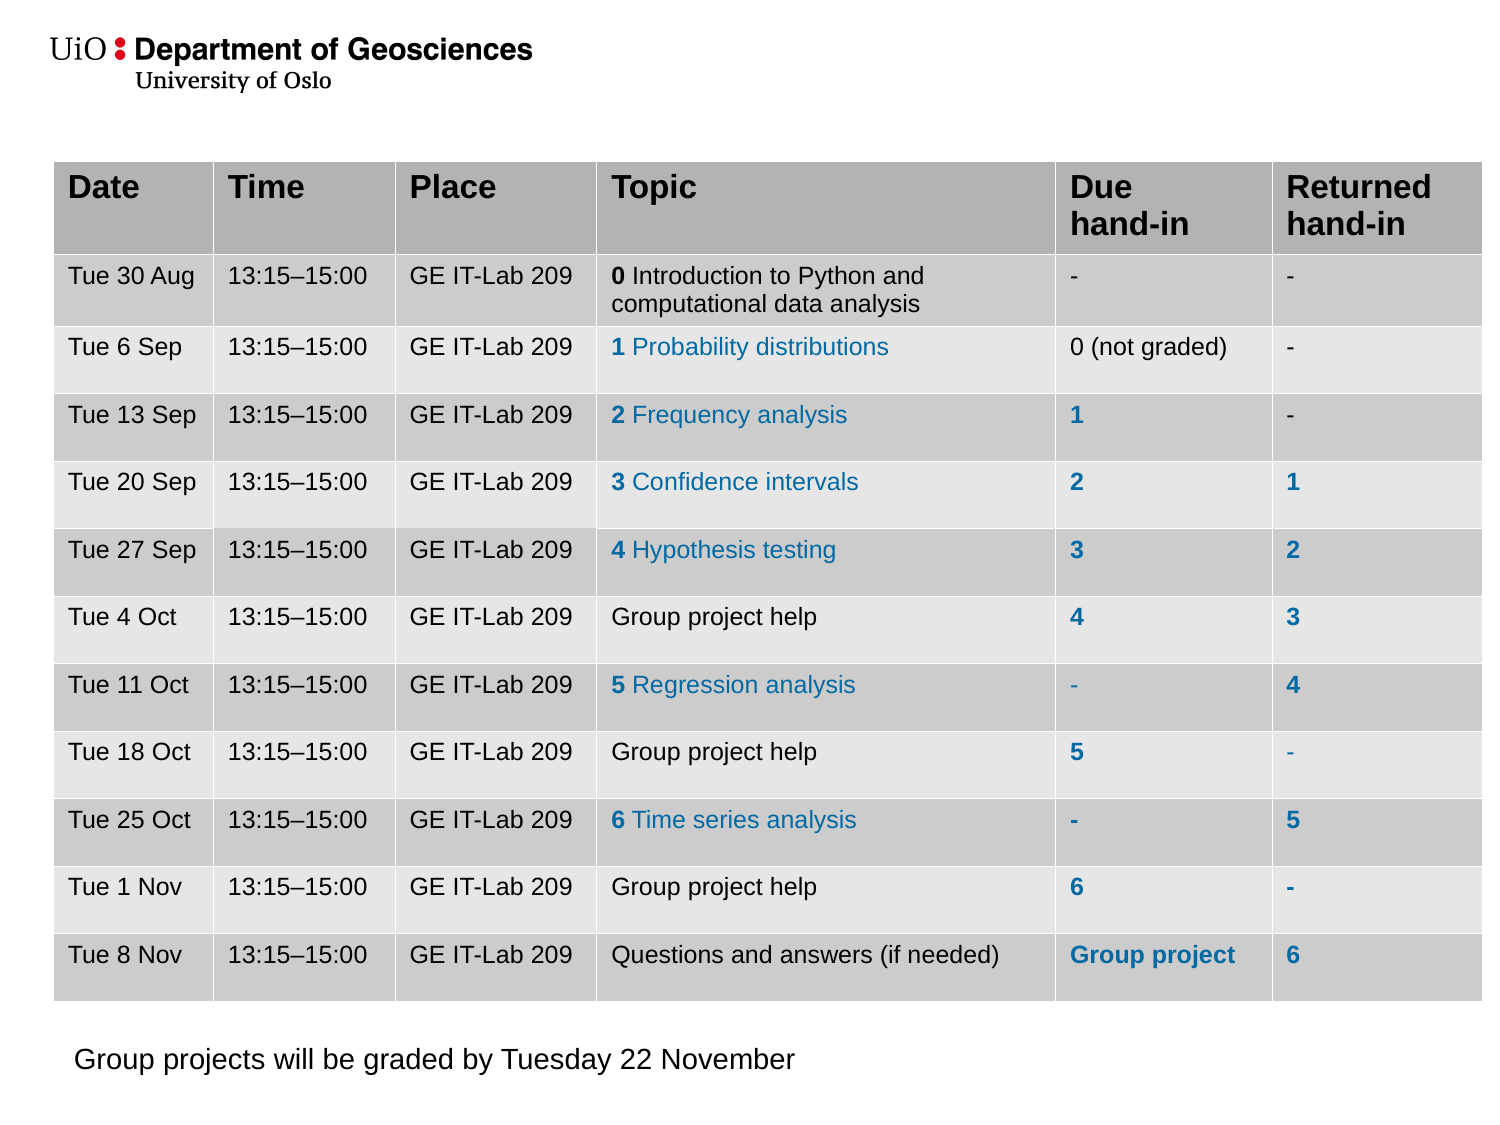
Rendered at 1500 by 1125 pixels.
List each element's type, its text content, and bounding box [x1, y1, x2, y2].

table_cell 2 [1056, 462, 1272, 528]
table_cell Tue 4 Oct [54, 597, 213, 663]
table_cell GE IT-Lab 209 [396, 255, 596, 326]
table_cell 4 Hypothesis testing [597, 529, 1055, 596]
table_cell 13:15–15:00 [214, 934, 395, 1001]
table_cell - [1273, 255, 1482, 326]
table_cell 13:15–15:00 [214, 597, 395, 663]
table_header Place [396, 162, 596, 254]
table_cell GE IT-Lab 209 [396, 327, 596, 393]
table_cell 1 [1056, 394, 1272, 461]
table_cell GE IT-Lab 209 [396, 867, 596, 933]
table_cell Tue 13 Sep [54, 394, 213, 461]
table_cell Group project help [597, 597, 1055, 663]
table_cell - [1056, 799, 1272, 866]
table_cell 13:15–15:00 [214, 528, 395, 596]
table_cell GE IT-Lab 209 [396, 664, 596, 731]
table_header Topic [597, 162, 1055, 254]
table_cell 13:15–15:00 [214, 394, 395, 461]
table_cell 13:15–15:00 [214, 462, 395, 528]
table_cell - [1056, 255, 1272, 326]
table_cell Tue 1 Nov [54, 867, 213, 933]
table_header Returned hand-in [1273, 162, 1482, 254]
table_cell 6 [1056, 867, 1272, 933]
picture [50, 37, 532, 93]
table_cell Tue 6 Sep [54, 327, 213, 393]
table_cell Tue 20 Sep [54, 462, 213, 528]
table_cell Group project help [597, 867, 1055, 933]
table_cell 3 [1273, 597, 1482, 663]
table_cell GE IT-Lab 209 [396, 462, 596, 528]
table_cell Tue 11 Oct [54, 664, 213, 731]
table_cell 2 [1273, 529, 1482, 596]
table_cell 13:15–15:00 [214, 799, 395, 866]
table_cell Tue 27 Sep [54, 529, 213, 596]
table_cell 3 Confidence intervals [597, 462, 1055, 528]
table_cell 5 [1056, 732, 1272, 798]
table_cell Group project help [597, 732, 1055, 798]
table_cell 0 (not graded) [1056, 327, 1272, 393]
table_cell 6 [1273, 934, 1482, 1001]
table_cell - [1273, 327, 1482, 393]
table_cell 4 [1273, 664, 1482, 731]
table_header Due hand-in [1056, 162, 1272, 254]
table_cell GE IT-Lab 209 [396, 528, 596, 596]
table_cell - [1273, 732, 1482, 798]
table_cell 13:15–15:00 [214, 255, 395, 326]
table_cell 6 Time series analysis [597, 799, 1055, 866]
table_cell 1 [1273, 462, 1482, 528]
table_cell 3 [1056, 529, 1272, 596]
table_cell GE IT-Lab 209 [396, 934, 596, 1001]
table_cell 0 Introduction to Python and computational data analysis [597, 255, 1055, 326]
table_header Time [214, 162, 395, 254]
table_cell - [1273, 867, 1482, 933]
table_cell GE IT-Lab 209 [396, 799, 596, 866]
table_cell GE IT-Lab 209 [396, 597, 596, 663]
table_cell Tue 18 Oct [54, 732, 213, 798]
table_cell 5 [1273, 799, 1482, 866]
table_cell Tue 8 Nov [54, 934, 213, 1001]
table_cell Group project [1056, 934, 1272, 1001]
table_cell 2 Frequency analysis [597, 394, 1055, 461]
table_cell Questions and answers (if needed) [597, 934, 1055, 1001]
table_cell GE IT-Lab 209 [396, 394, 596, 461]
table_cell 13:15–15:00 [214, 867, 395, 933]
table_cell 13:15–15:00 [214, 664, 395, 731]
text_box Group projects will be graded by Tuesday 22 November [59, 1035, 820, 1084]
table_cell GE IT-Lab 209 [396, 732, 596, 798]
table_cell 13:15–15:00 [214, 327, 395, 393]
table_cell 13:15–15:00 [214, 732, 395, 798]
table_cell - [1056, 664, 1272, 731]
table_cell 4 [1056, 597, 1272, 663]
table_cell 5 Regression analysis [597, 664, 1055, 731]
table_cell Tue 25 Oct [54, 799, 213, 866]
table_cell 1 Probability distributions [597, 327, 1055, 393]
table_cell Tue 30 Aug [54, 255, 213, 326]
table_cell - [1273, 394, 1482, 461]
table_header Date [54, 162, 213, 254]
